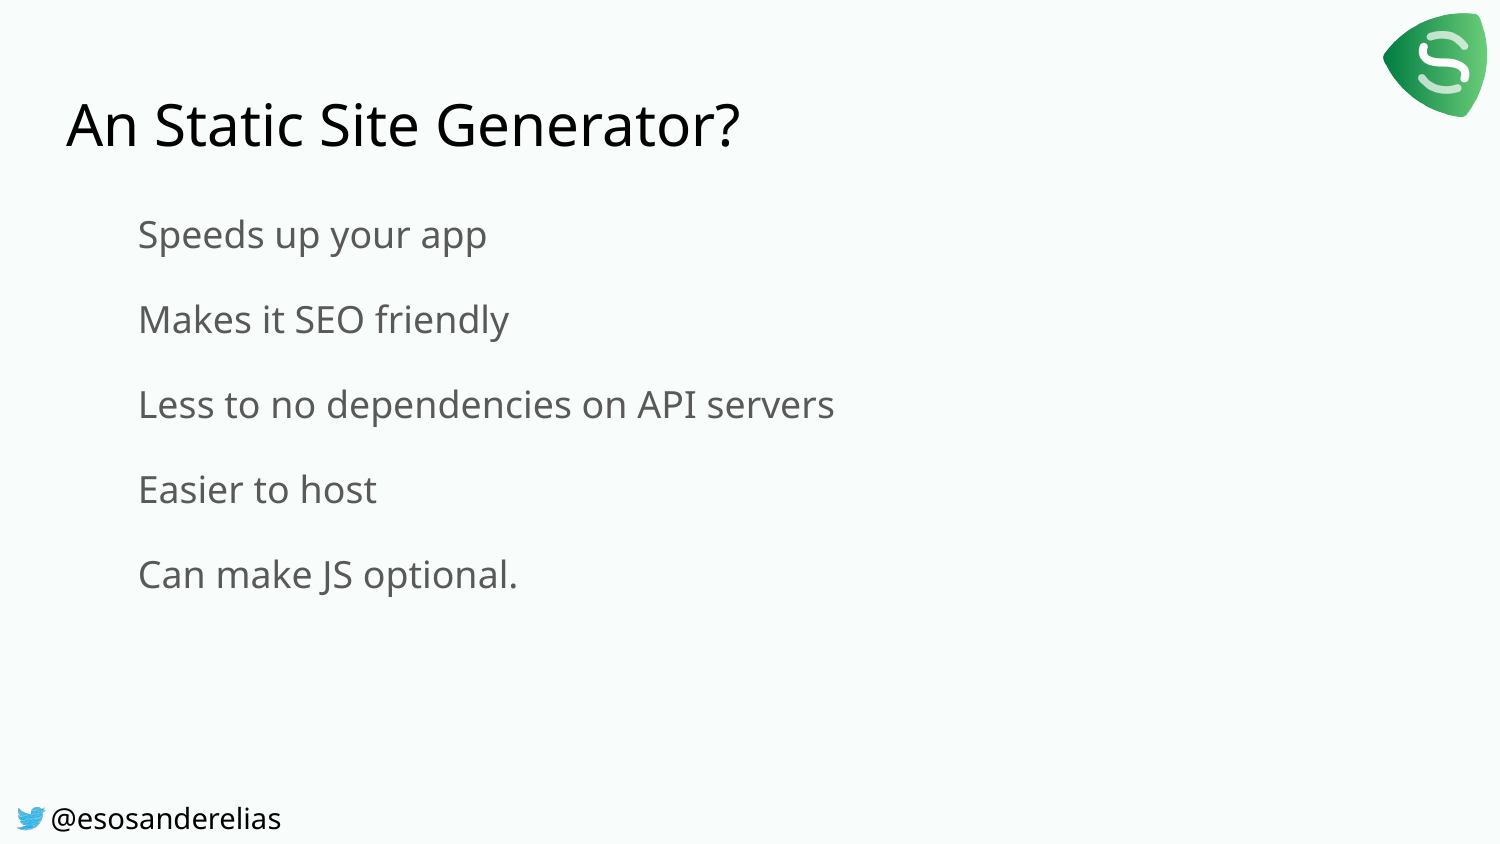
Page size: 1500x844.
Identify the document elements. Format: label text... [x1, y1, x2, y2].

picture [1376, 6, 1494, 124]
title An Static Site Generator? [51, 72, 1449, 167]
picture [2, 790, 60, 844]
list Speeds up your app Makes it SEO friendly Less to no dependencies on API servers Easier to host Can make JS optional. [123, 189, 1449, 750]
